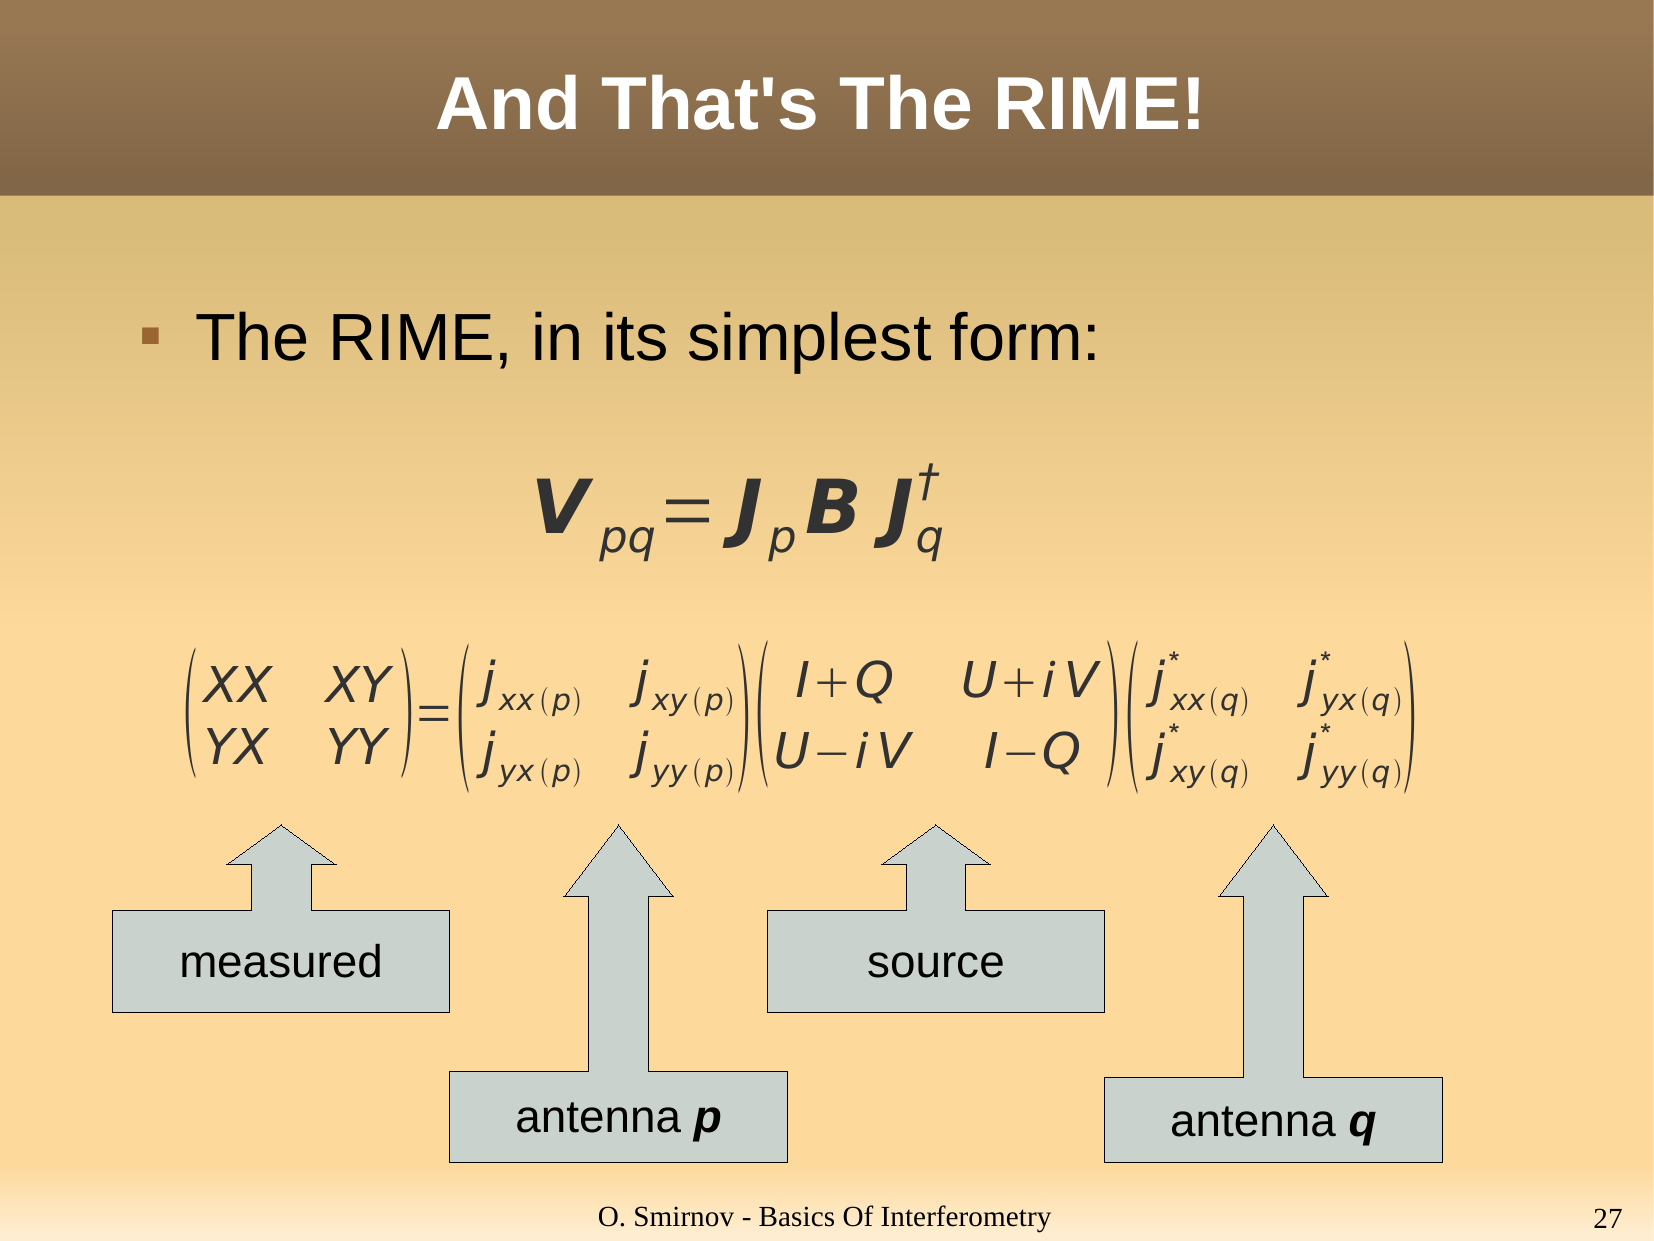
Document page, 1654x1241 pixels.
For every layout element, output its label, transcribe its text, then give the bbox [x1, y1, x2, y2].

title And That's The RIME! [76, 0, 1565, 208]
chart [175, 637, 1426, 798]
list The RIME, in its simplest form: [124, 300, 1613, 488]
picture [0, 0, 1654, 1241]
text_box measured [112, 824, 450, 1013]
text_box source [767, 824, 1105, 1013]
chart [525, 488, 951, 563]
text_box antenna q [1104, 824, 1443, 1163]
text_box antenna p [449, 824, 788, 1163]
